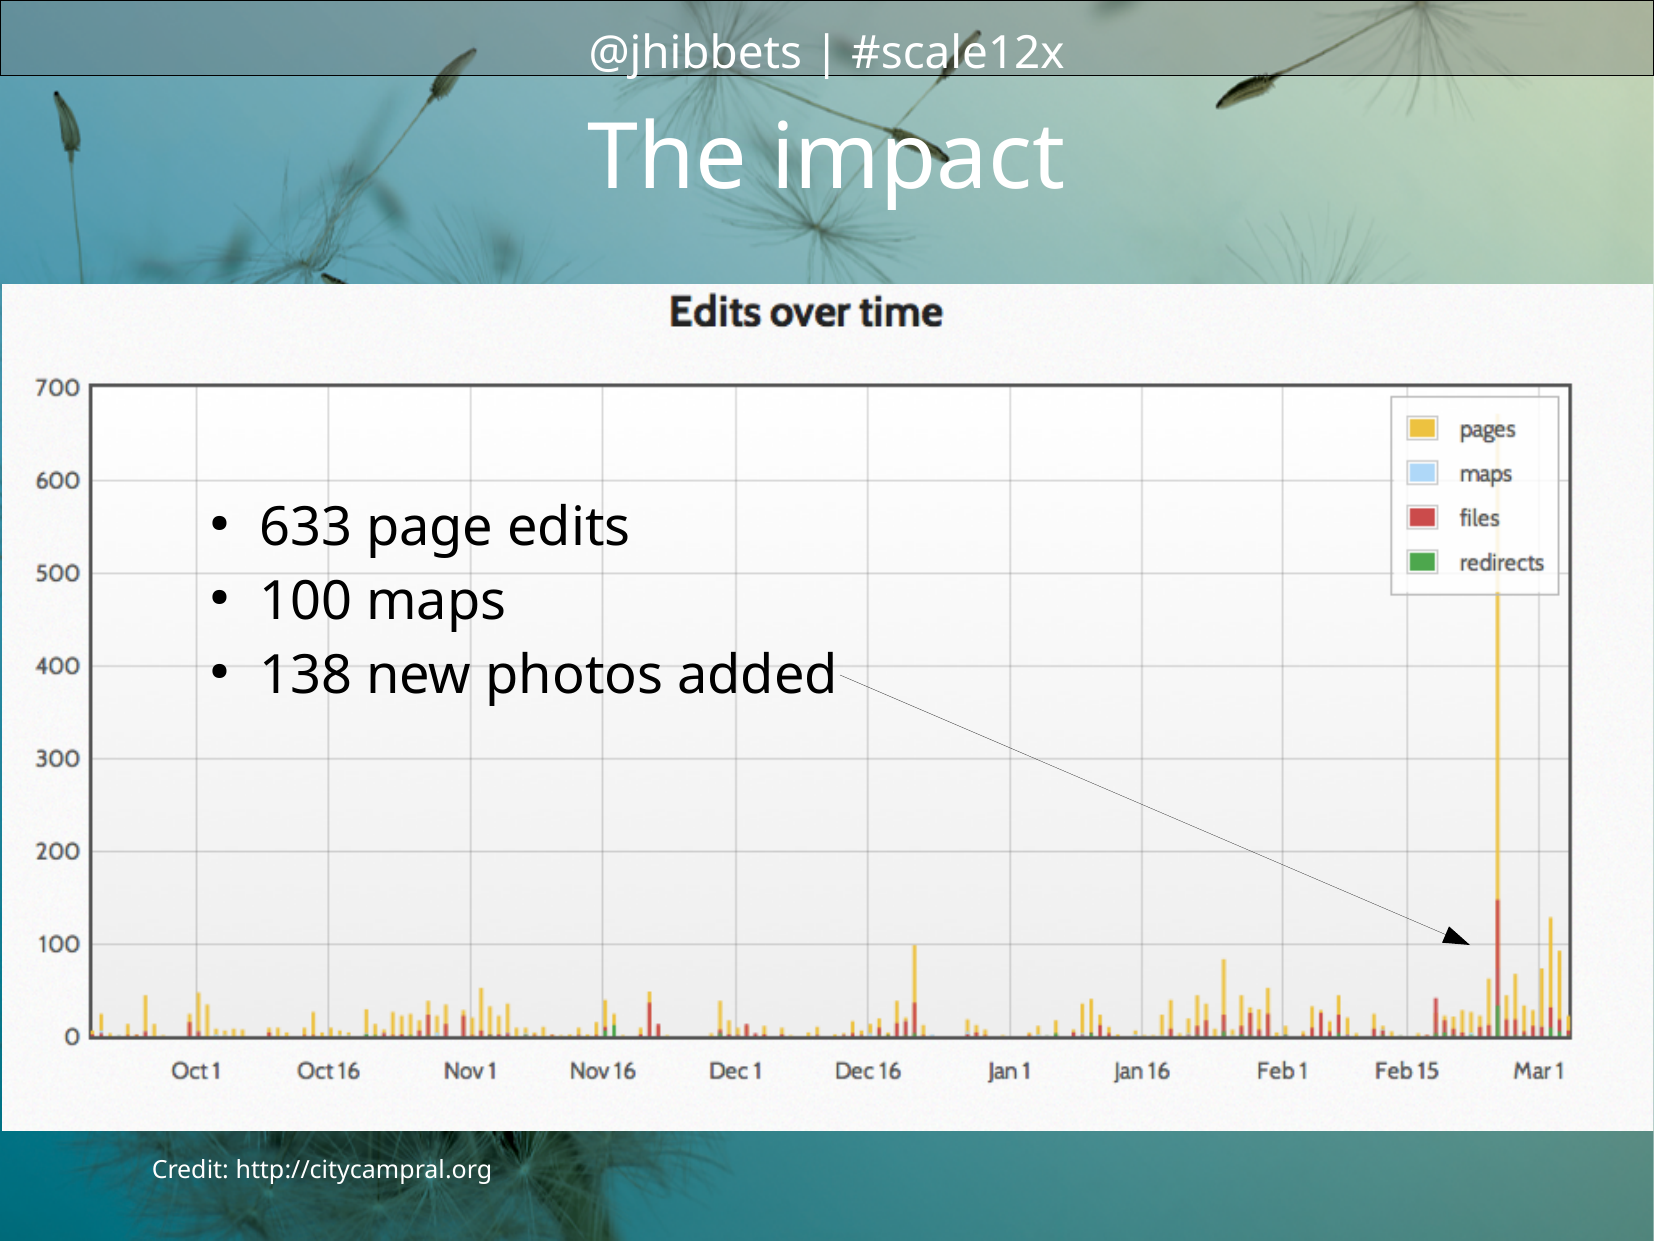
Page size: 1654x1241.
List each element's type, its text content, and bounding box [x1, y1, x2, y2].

title The impact [82, 49, 1571, 257]
text_box Credit: http://citycampral.org [137, 1144, 521, 1188]
text_box 633 page edits 100 maps 138 new photos added [195, 480, 847, 677]
picture [0, 76, 1654, 1241]
